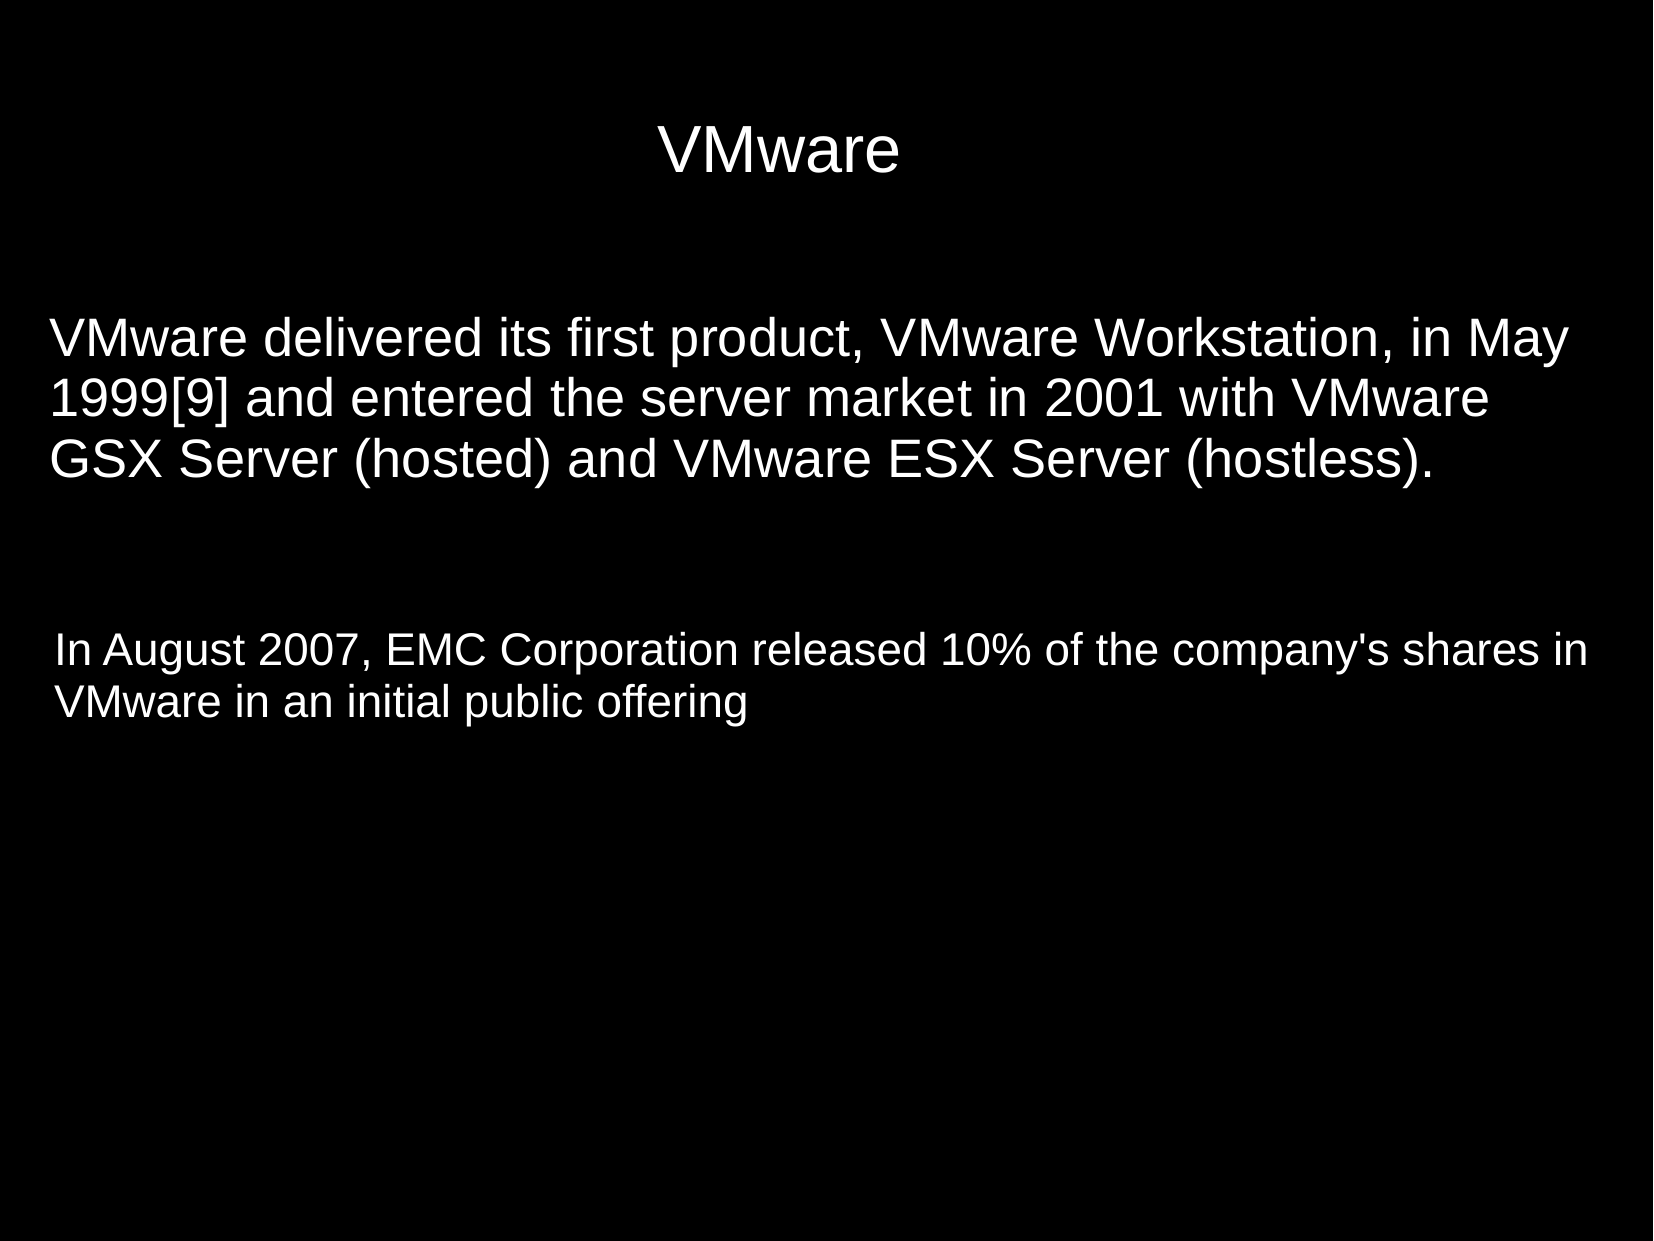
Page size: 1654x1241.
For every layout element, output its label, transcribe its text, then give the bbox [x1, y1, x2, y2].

text_box In August 2007, EMC Corporation released 10% of the company's shares in VMware in an initial public offering [39, 616, 1653, 734]
text_box VMware delivered its first product, VMware Workstation, in May 1999[9] and entered the server market in 2001 with VMware GSX Server (hosted) and VMware ESX Server (hostless). [34, 300, 1636, 497]
text_box VMware [642, 105, 948, 195]
